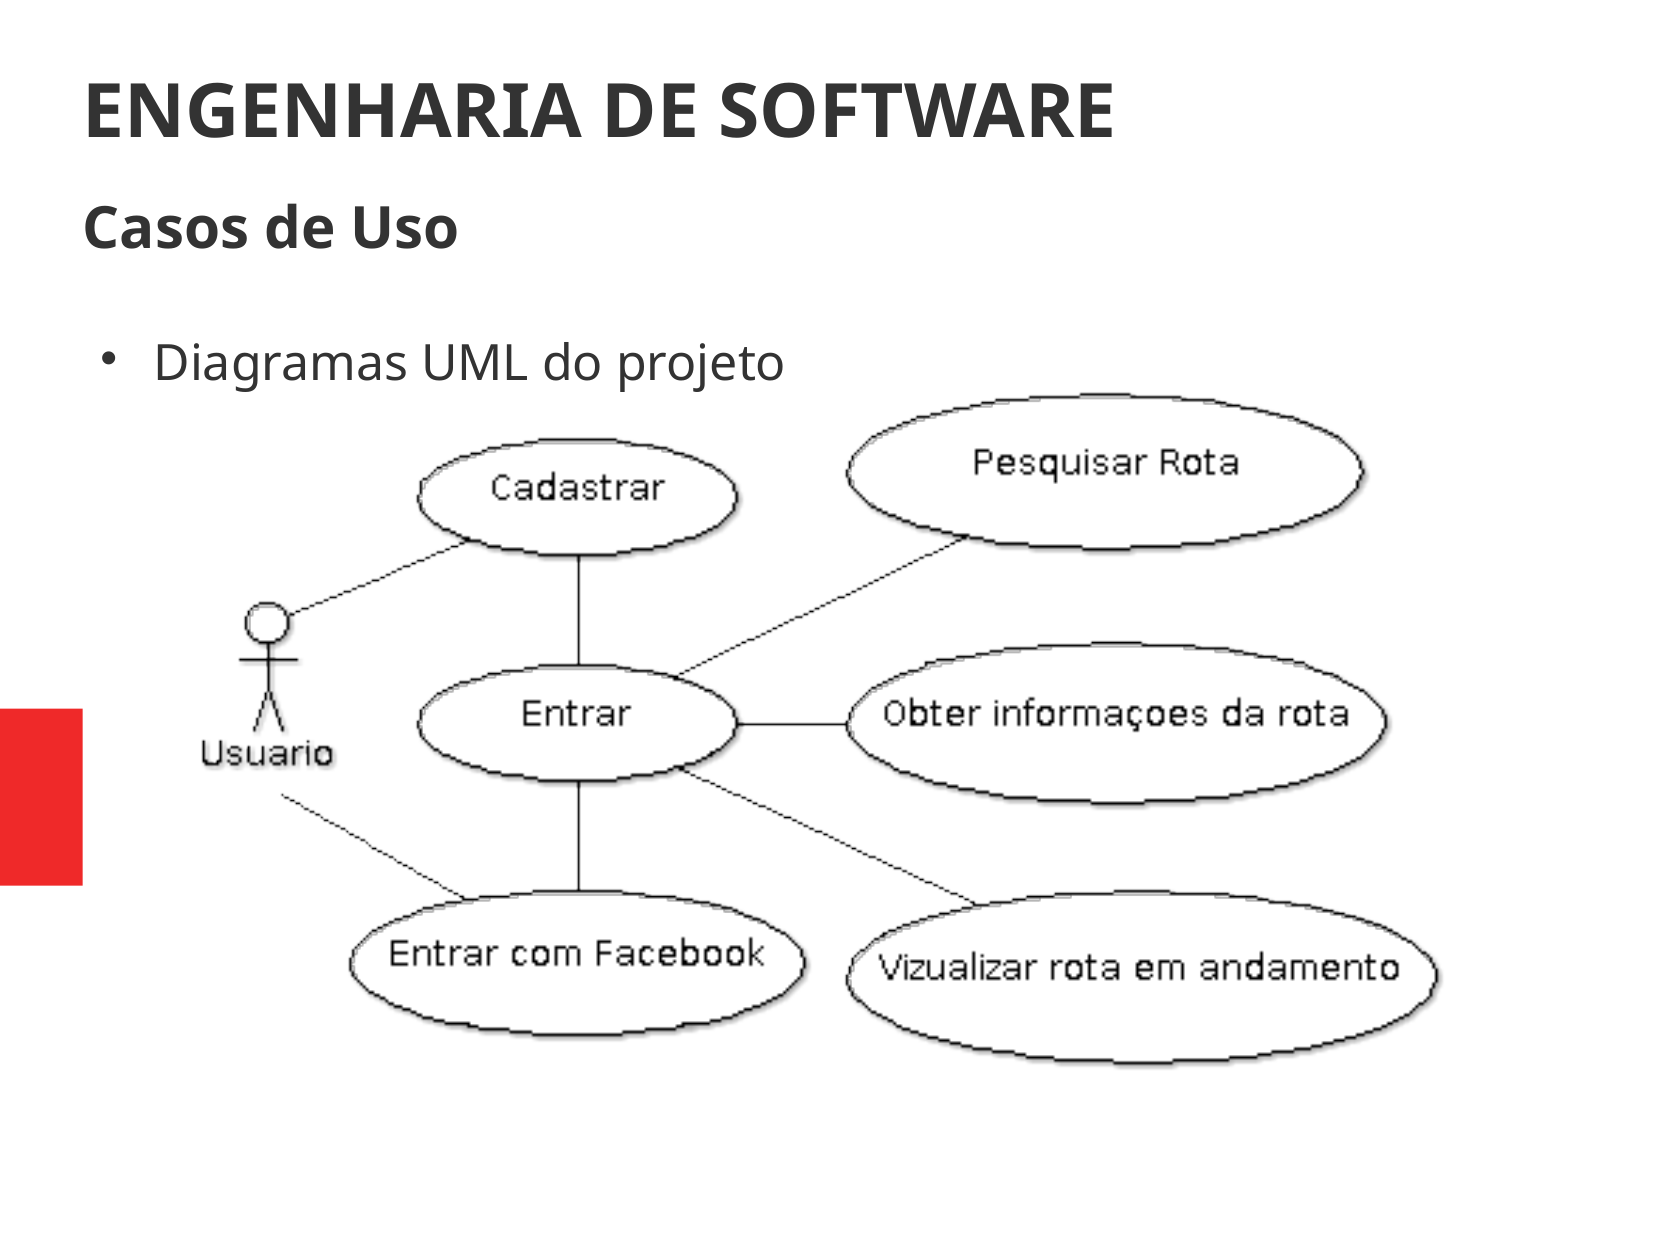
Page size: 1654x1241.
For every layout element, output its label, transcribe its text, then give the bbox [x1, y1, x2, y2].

picture [11, 213, 1642, 1241]
text_box Casos de Uso [82, 167, 1571, 213]
text_box ENGENHARIA DE SOFTWARE [82, 49, 1571, 166]
